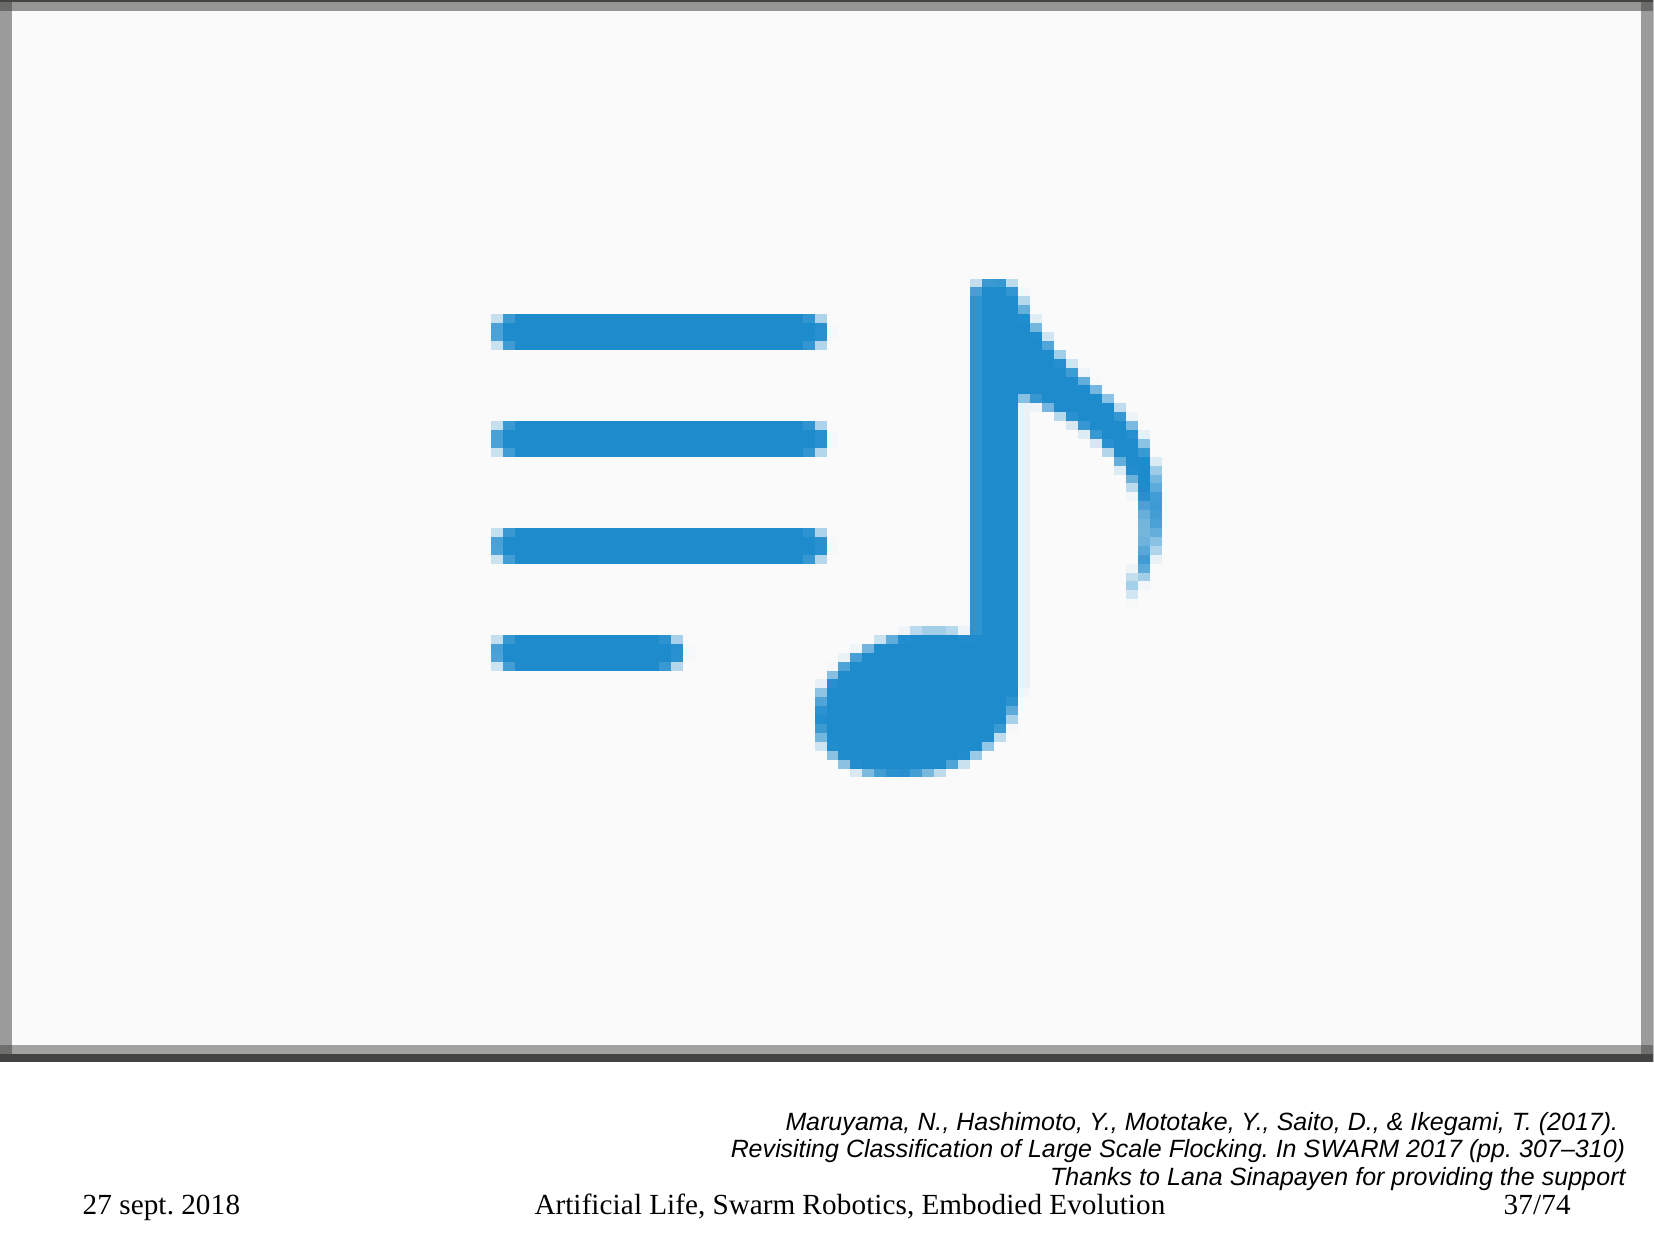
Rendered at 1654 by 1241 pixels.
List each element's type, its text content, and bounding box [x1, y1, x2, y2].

text_box Spot Robot, Boston Dynamics https://www.youtube.com/watch?v=M8YjvHYbZ9w [1289, 1121, 1654, 1192]
text_box [0, 0, 1654, 1063]
text_box Maruyama, N., Hashimoto, Y., Mototake, Y., Saito, D., & Ikegami, T. (2017). Revisiting Classification of Large Scale Flocking. In SWARM 2017 (pp. 307–310) Thanks to Lana Sinapayen for providing the support [177, 1099, 1642, 1199]
